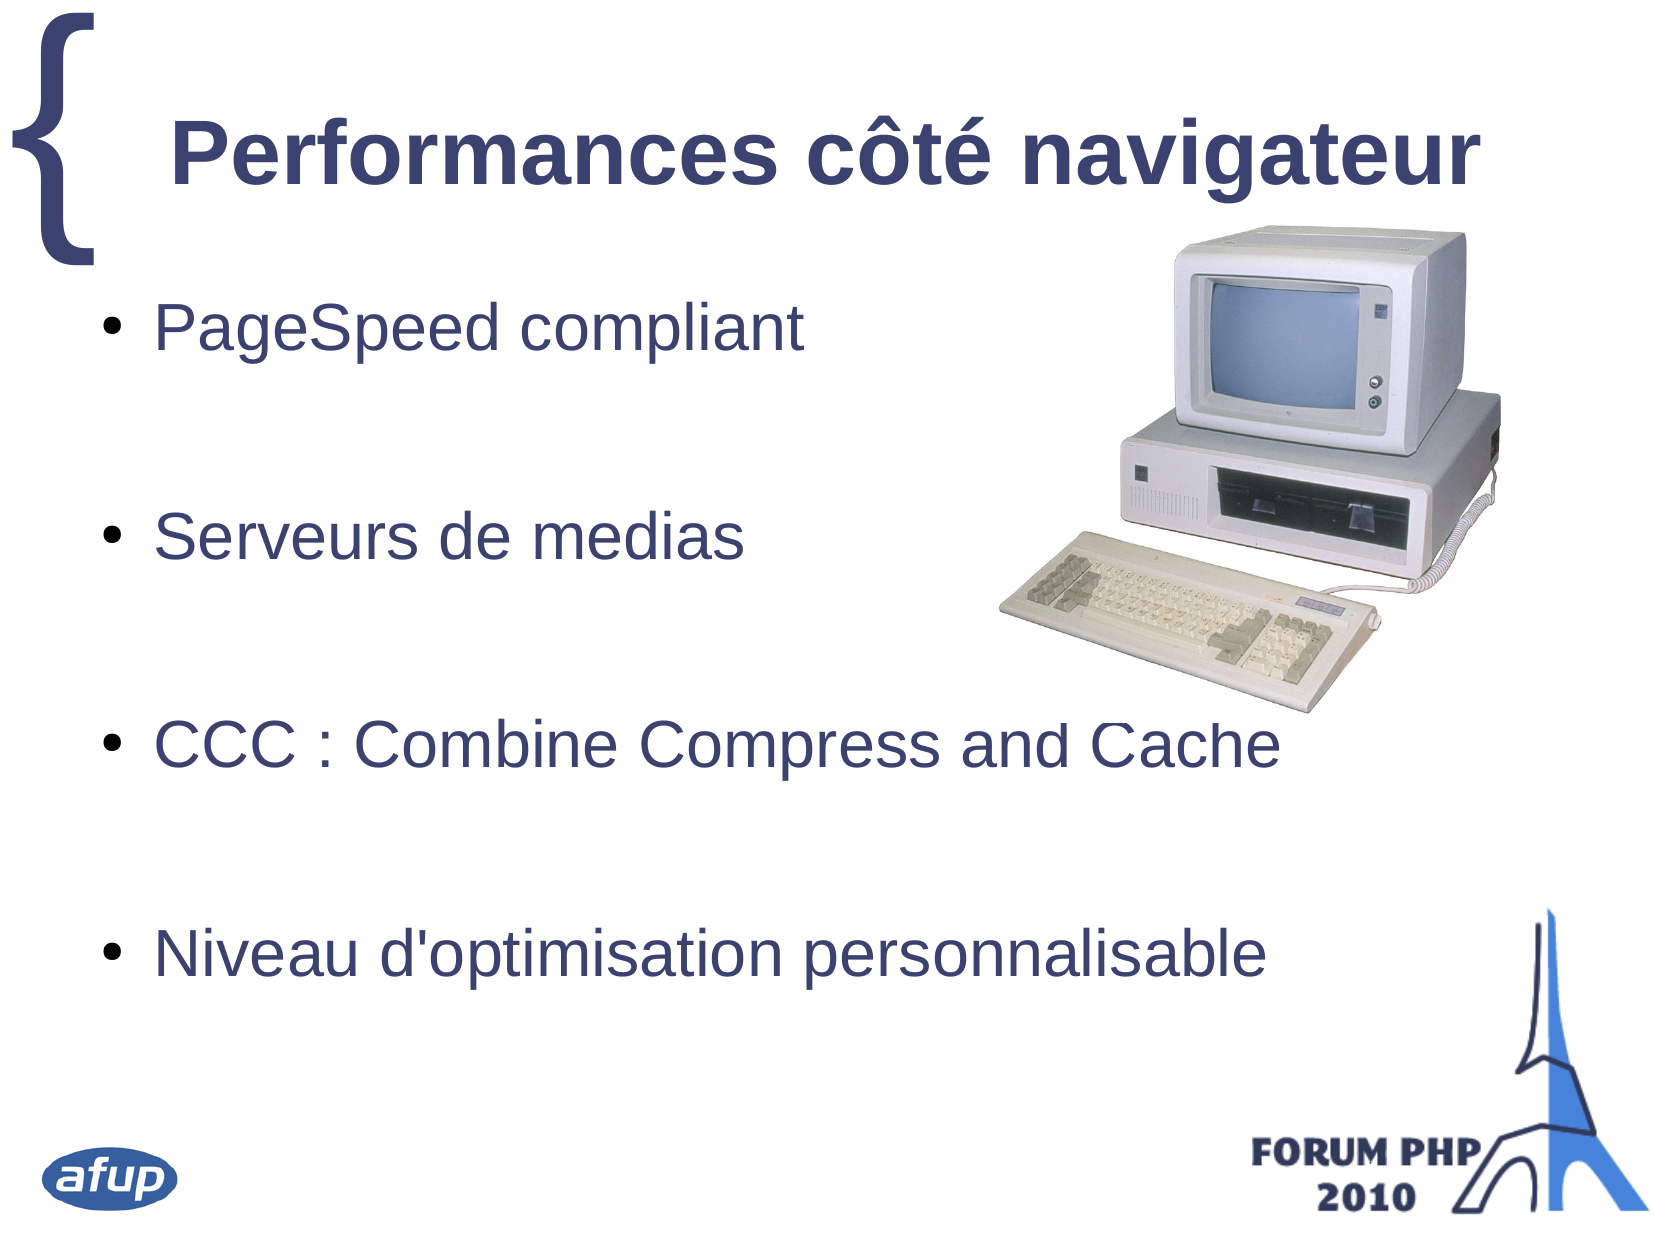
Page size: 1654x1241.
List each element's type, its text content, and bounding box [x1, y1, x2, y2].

list PageSpeed compliant Serveurs de medias CCC : Combine Compress and Cache Niveau d'optimisation personnalisable [82, 290, 1571, 1109]
picture [1240, 872, 1650, 1241]
picture [41, 1146, 178, 1211]
picture [986, 218, 1518, 723]
title Performances côté navigateur [82, 49, 1571, 257]
